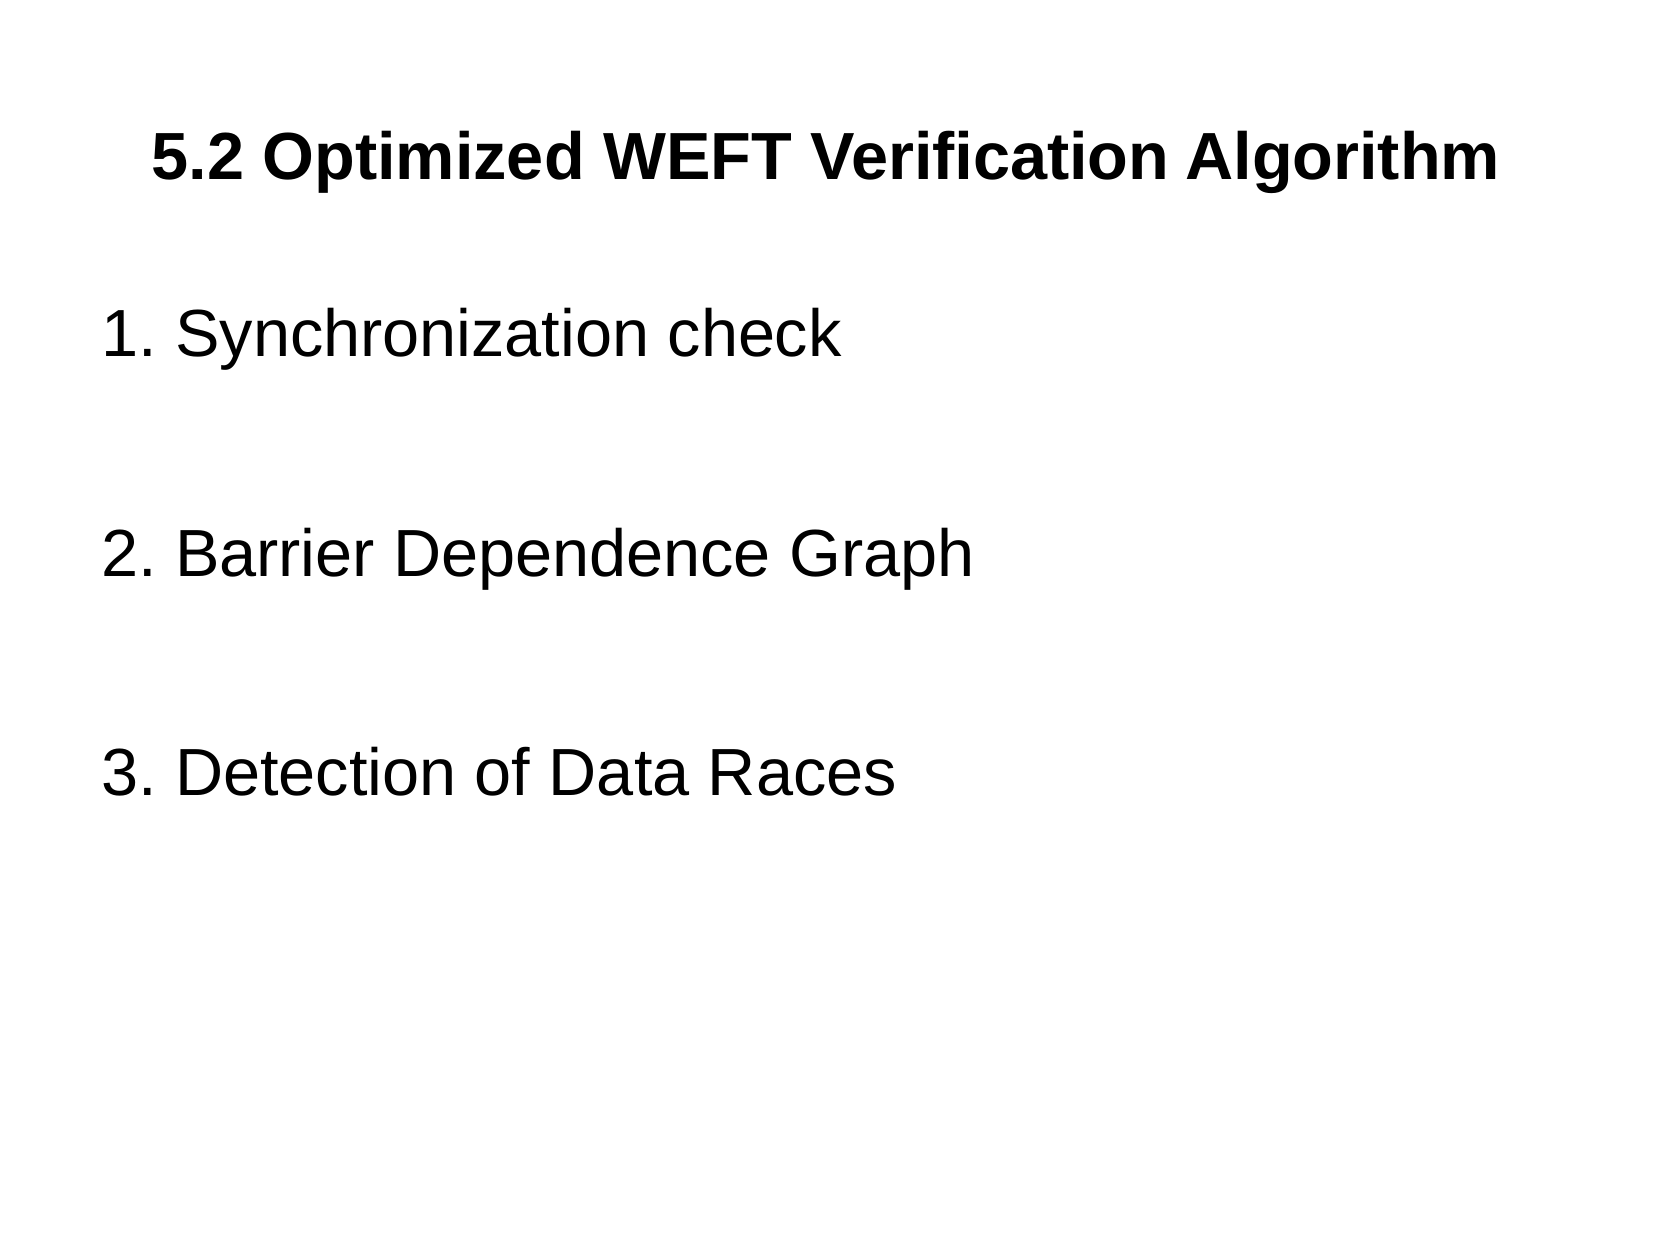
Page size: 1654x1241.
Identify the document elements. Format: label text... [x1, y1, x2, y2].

list 1. Synchronization check 2. Barrier Dependence Graph 3. Detection of Data Races [82, 290, 1571, 1109]
title 5.2 Optimized WEFT Veriﬁcation Algorithm [82, 49, 1571, 257]
